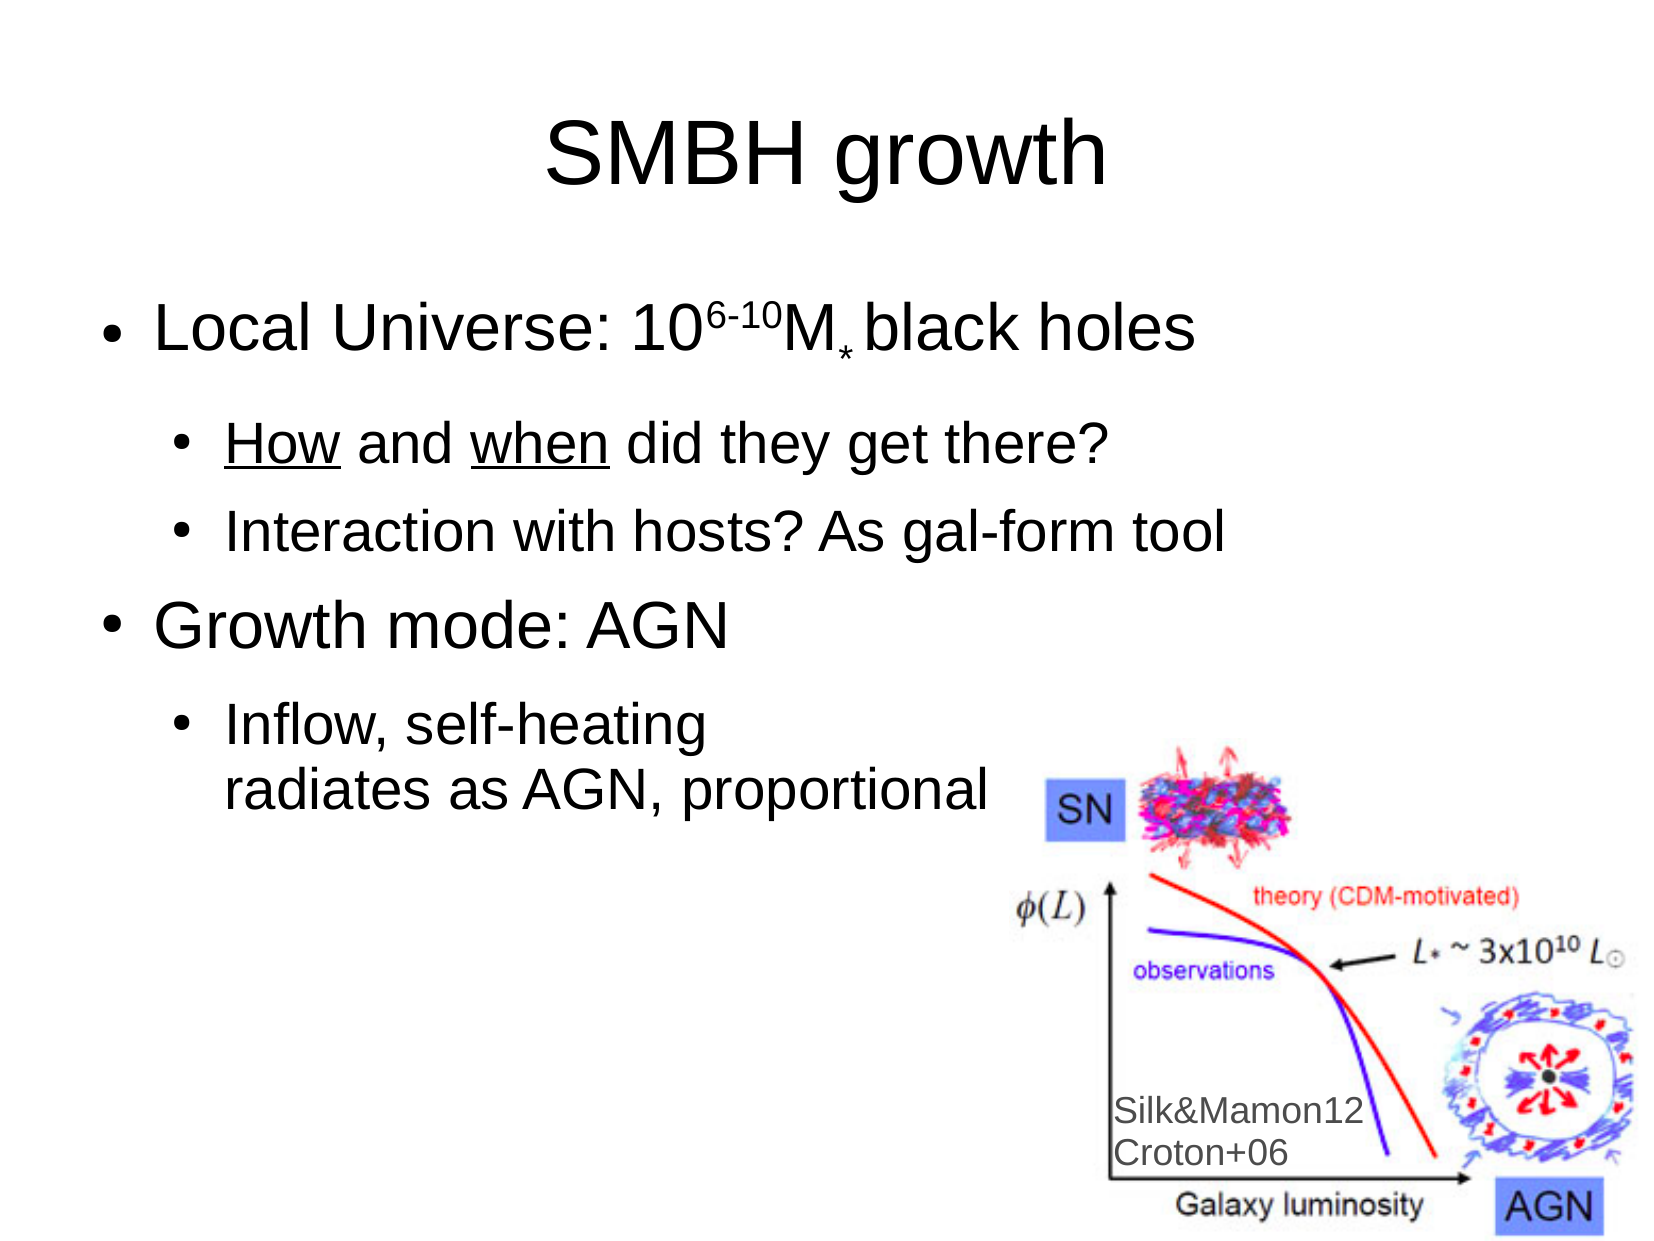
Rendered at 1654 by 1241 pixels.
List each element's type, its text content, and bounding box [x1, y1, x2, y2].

title SMBH growth [82, 49, 1571, 257]
list Local Universe: 106-10M* black holes How and when did they get there? Interaction with hosts? As gal-form tool Growth mode: AGN Inflow, self-heating radiates as AGN, proportional [82, 290, 1571, 1010]
text_box Silk&Mamon12 Croton+06 [1098, 1081, 1436, 1181]
picture [1009, 738, 1647, 1241]
